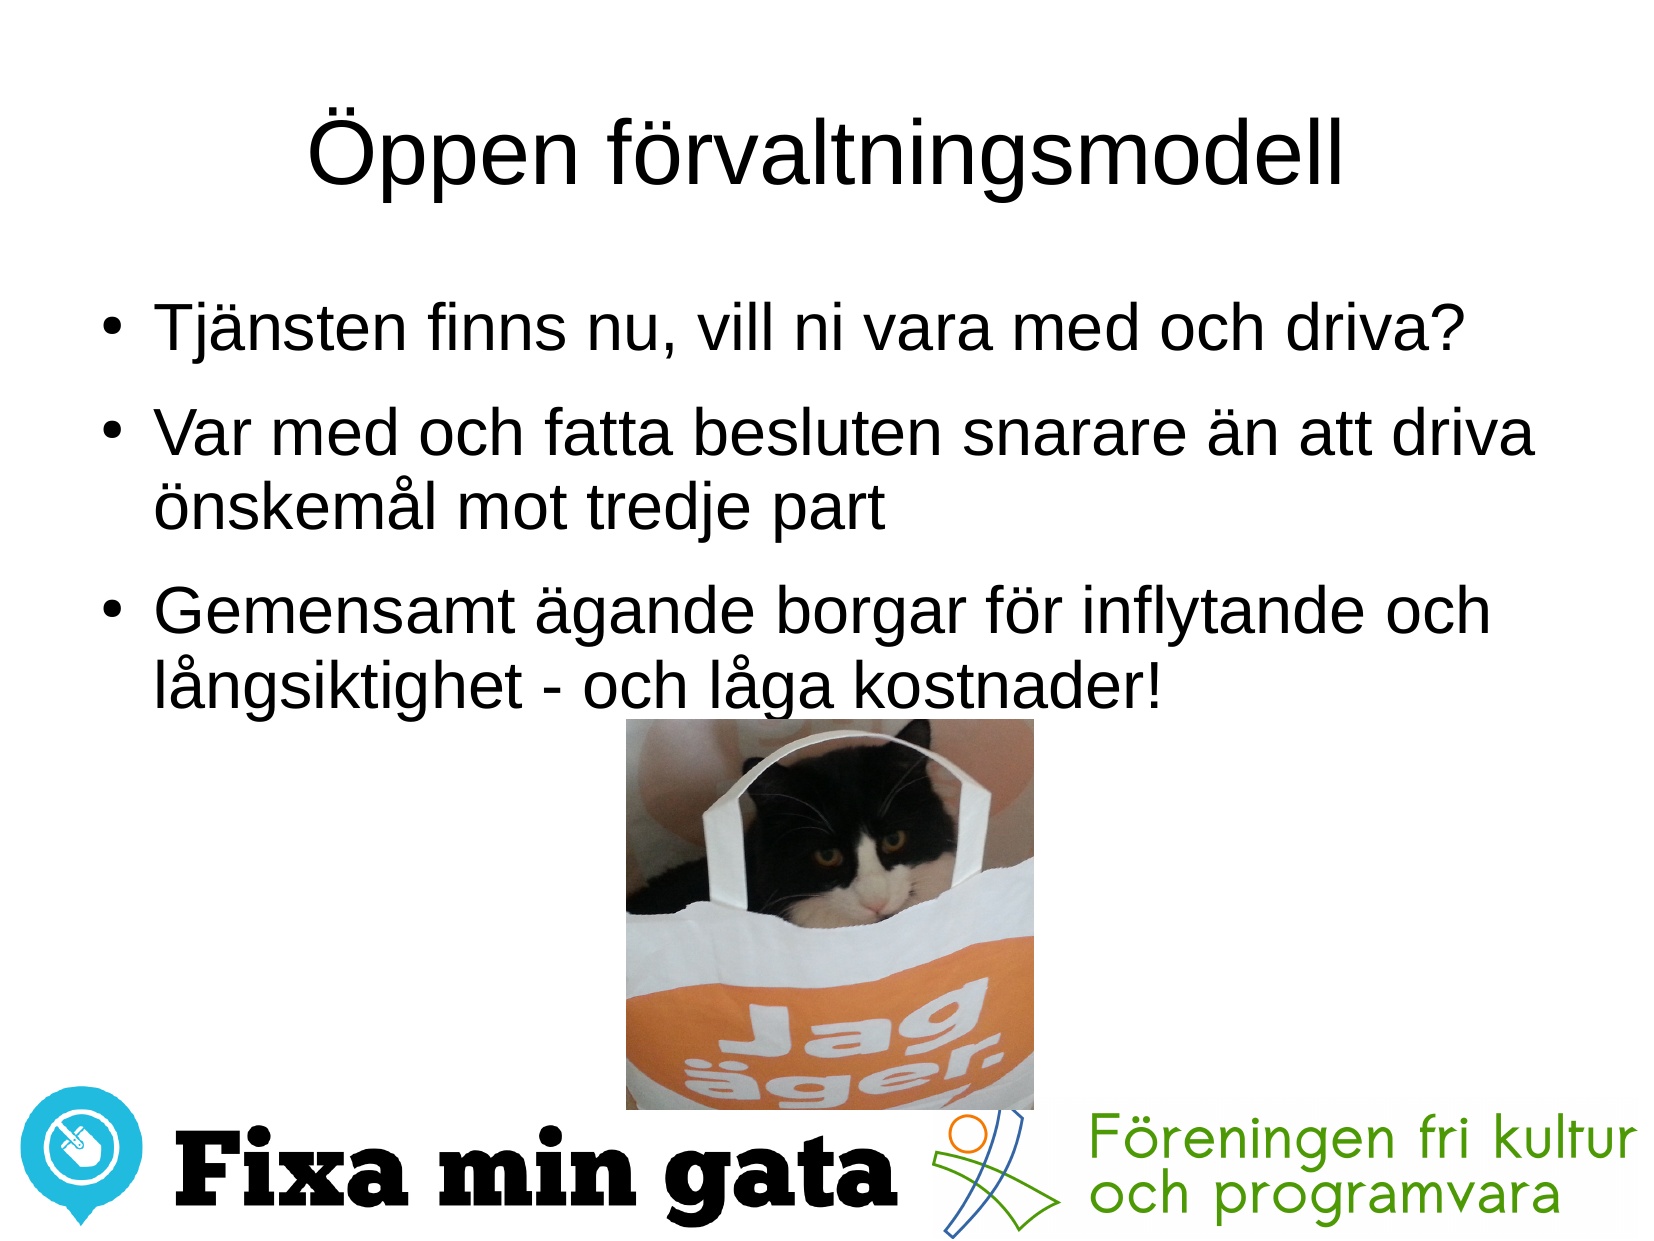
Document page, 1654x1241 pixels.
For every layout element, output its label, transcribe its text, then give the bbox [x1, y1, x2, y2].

picture [4, 719, 1638, 1239]
list Tjänsten finns nu, vill ni vara med och driva? Var med och fatta besluten snarare än att driva önskemål mot tredje part Gemensamt ägande borgar för inflytande och långsiktighet - och låga kostnader! [82, 290, 1538, 1010]
title Öppen förvaltningsmodell [82, 49, 1571, 257]
